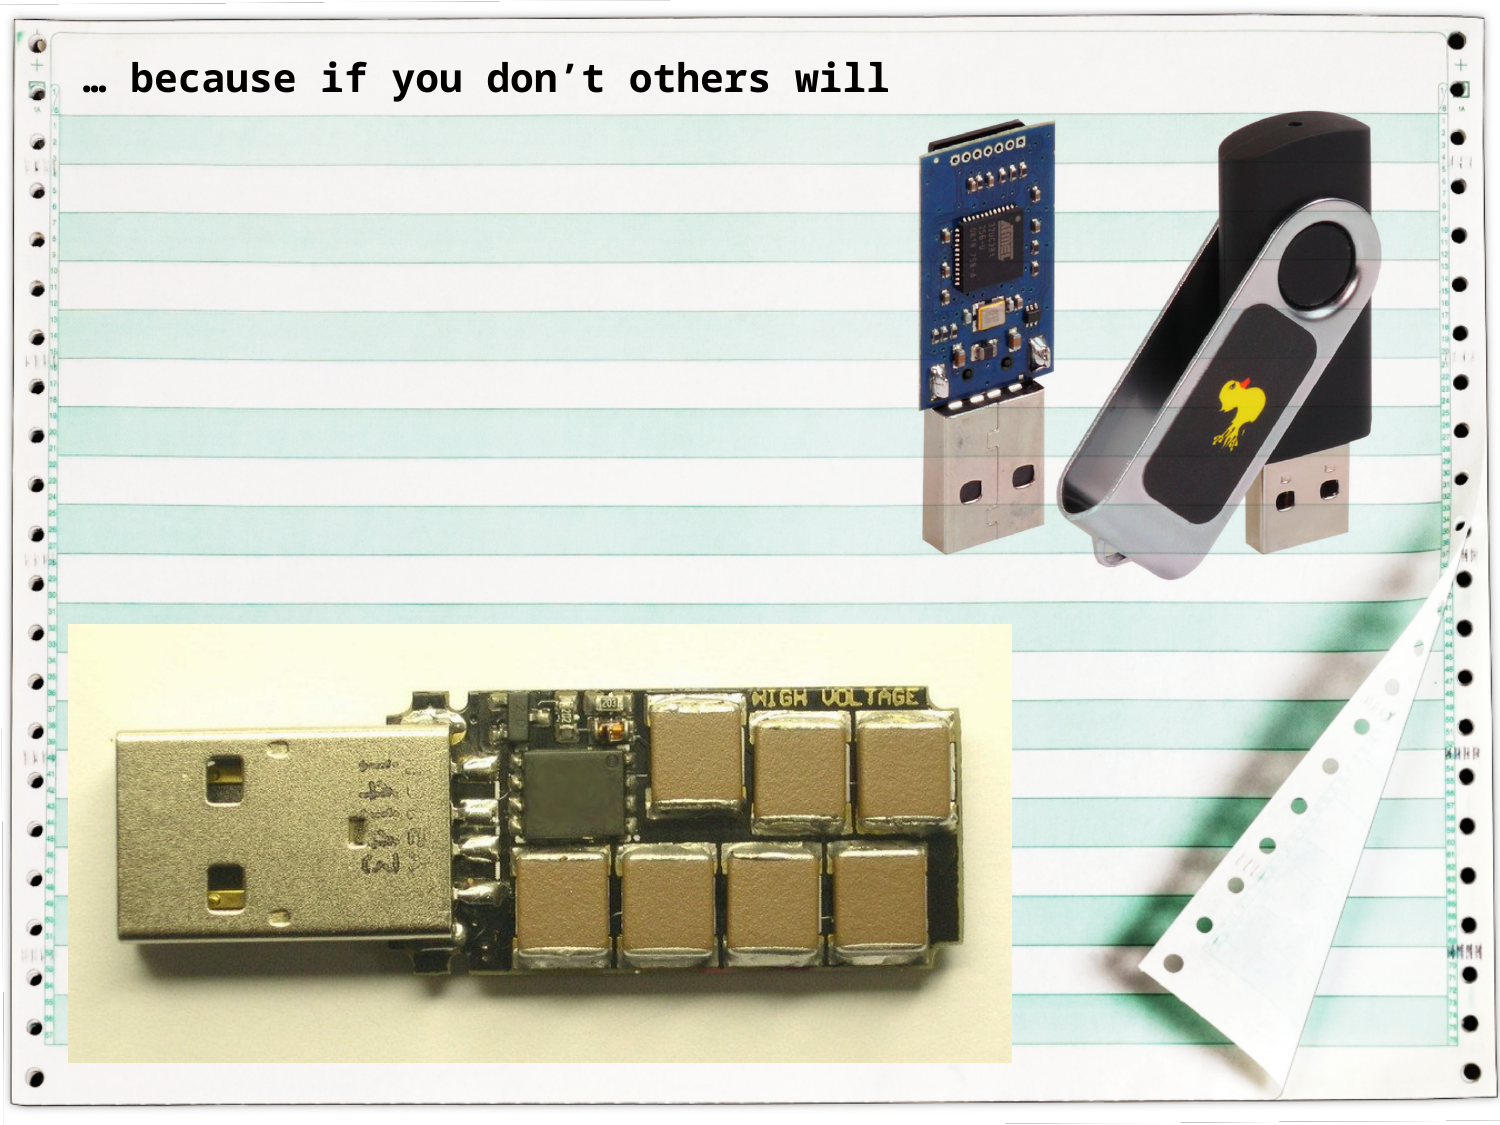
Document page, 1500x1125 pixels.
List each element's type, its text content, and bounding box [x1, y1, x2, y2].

text_box … because if you don’t others will [68, 45, 1436, 109]
picture [0, 0, 1500, 1125]
